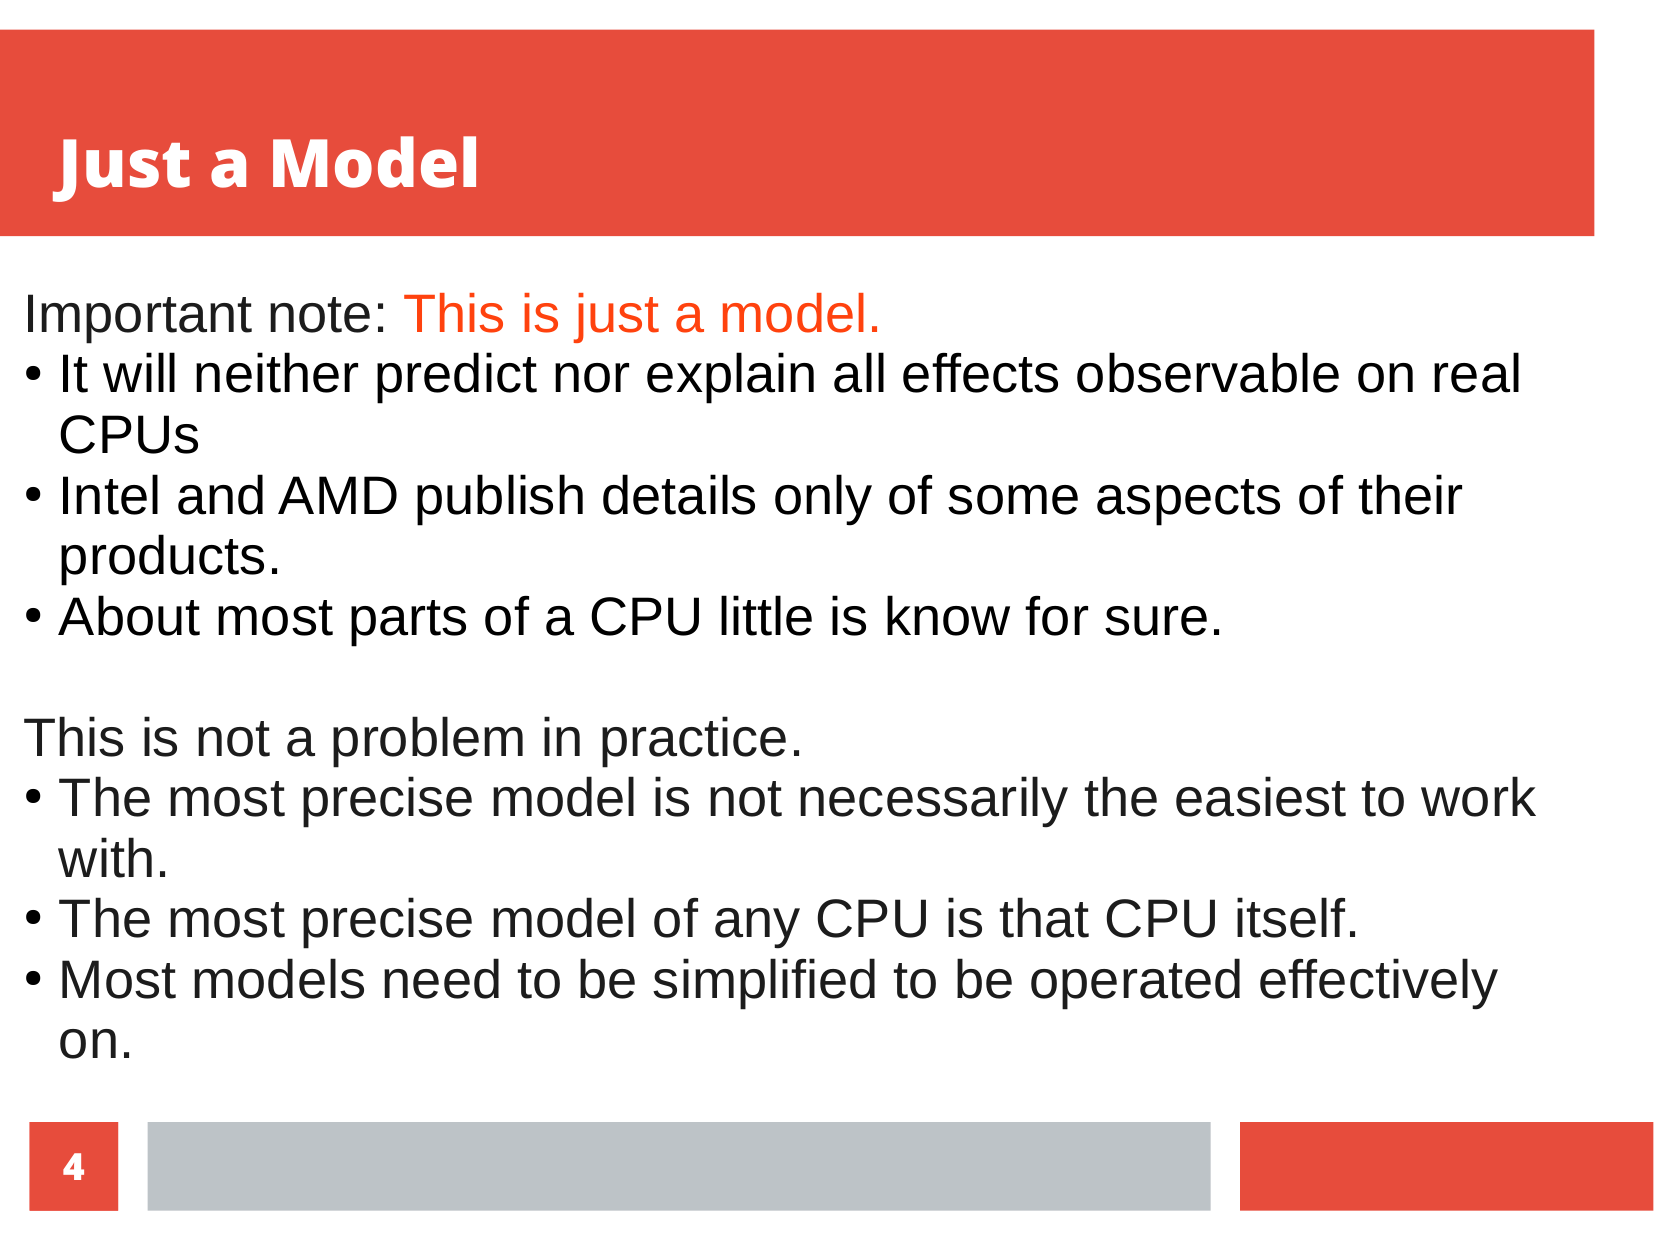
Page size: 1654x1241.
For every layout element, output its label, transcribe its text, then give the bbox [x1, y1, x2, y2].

title Just a Model [59, 59, 1595, 207]
text_box Important note: This is just a model. It will neither predict nor explain all effects observable on real CPUs Intel and AMD publish details only of some aspects of their products. About most parts of a CPU little is know for sure. This is not a problem in practice. The most precise model is not necessarily the easiest to work with. The most precise model of any CPU is that CPU itself. Most models need to be simplified to be operated effectively on. [23, 283, 1583, 430]
